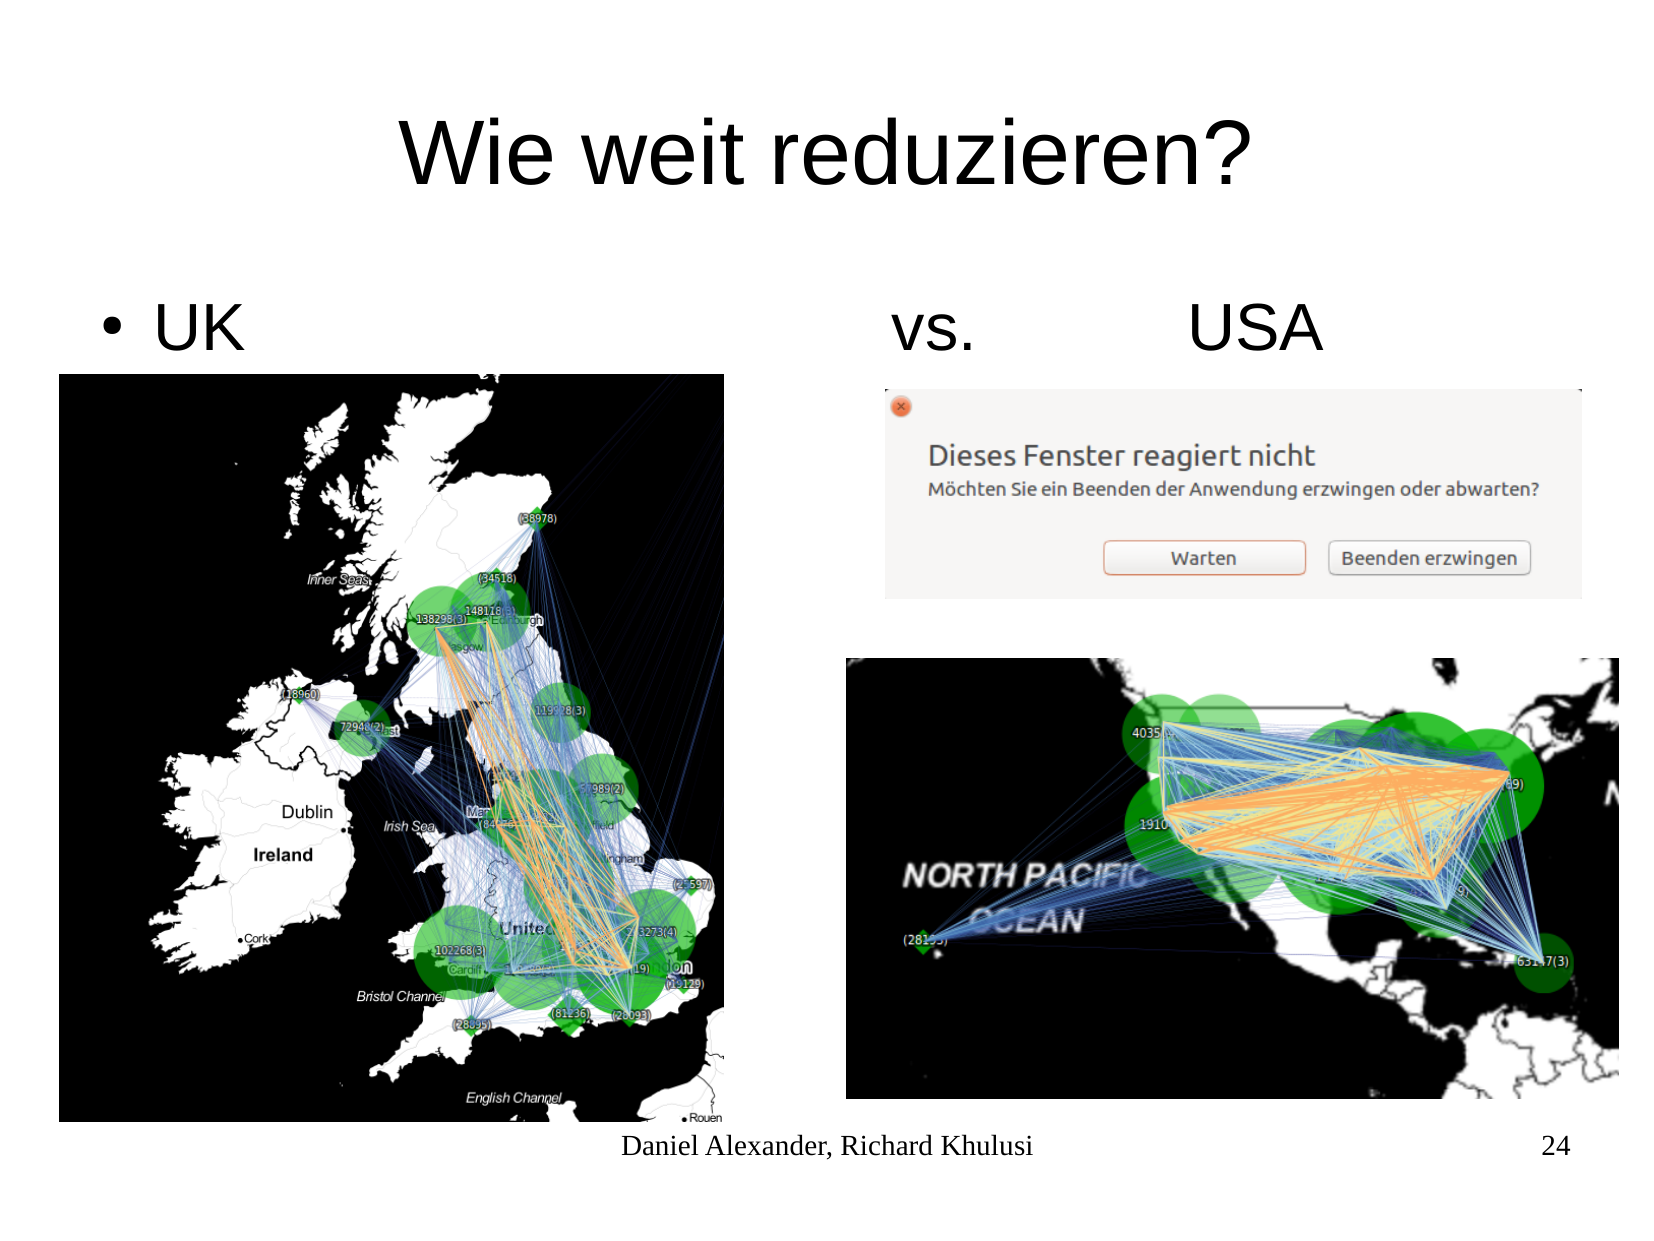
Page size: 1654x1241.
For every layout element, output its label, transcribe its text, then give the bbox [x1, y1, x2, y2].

picture [59, 374, 724, 1123]
title Wie weit reduzieren? [82, 49, 1571, 257]
picture [846, 658, 1619, 1099]
list UK vs. USA [82, 290, 1571, 1010]
picture [885, 389, 1582, 599]
